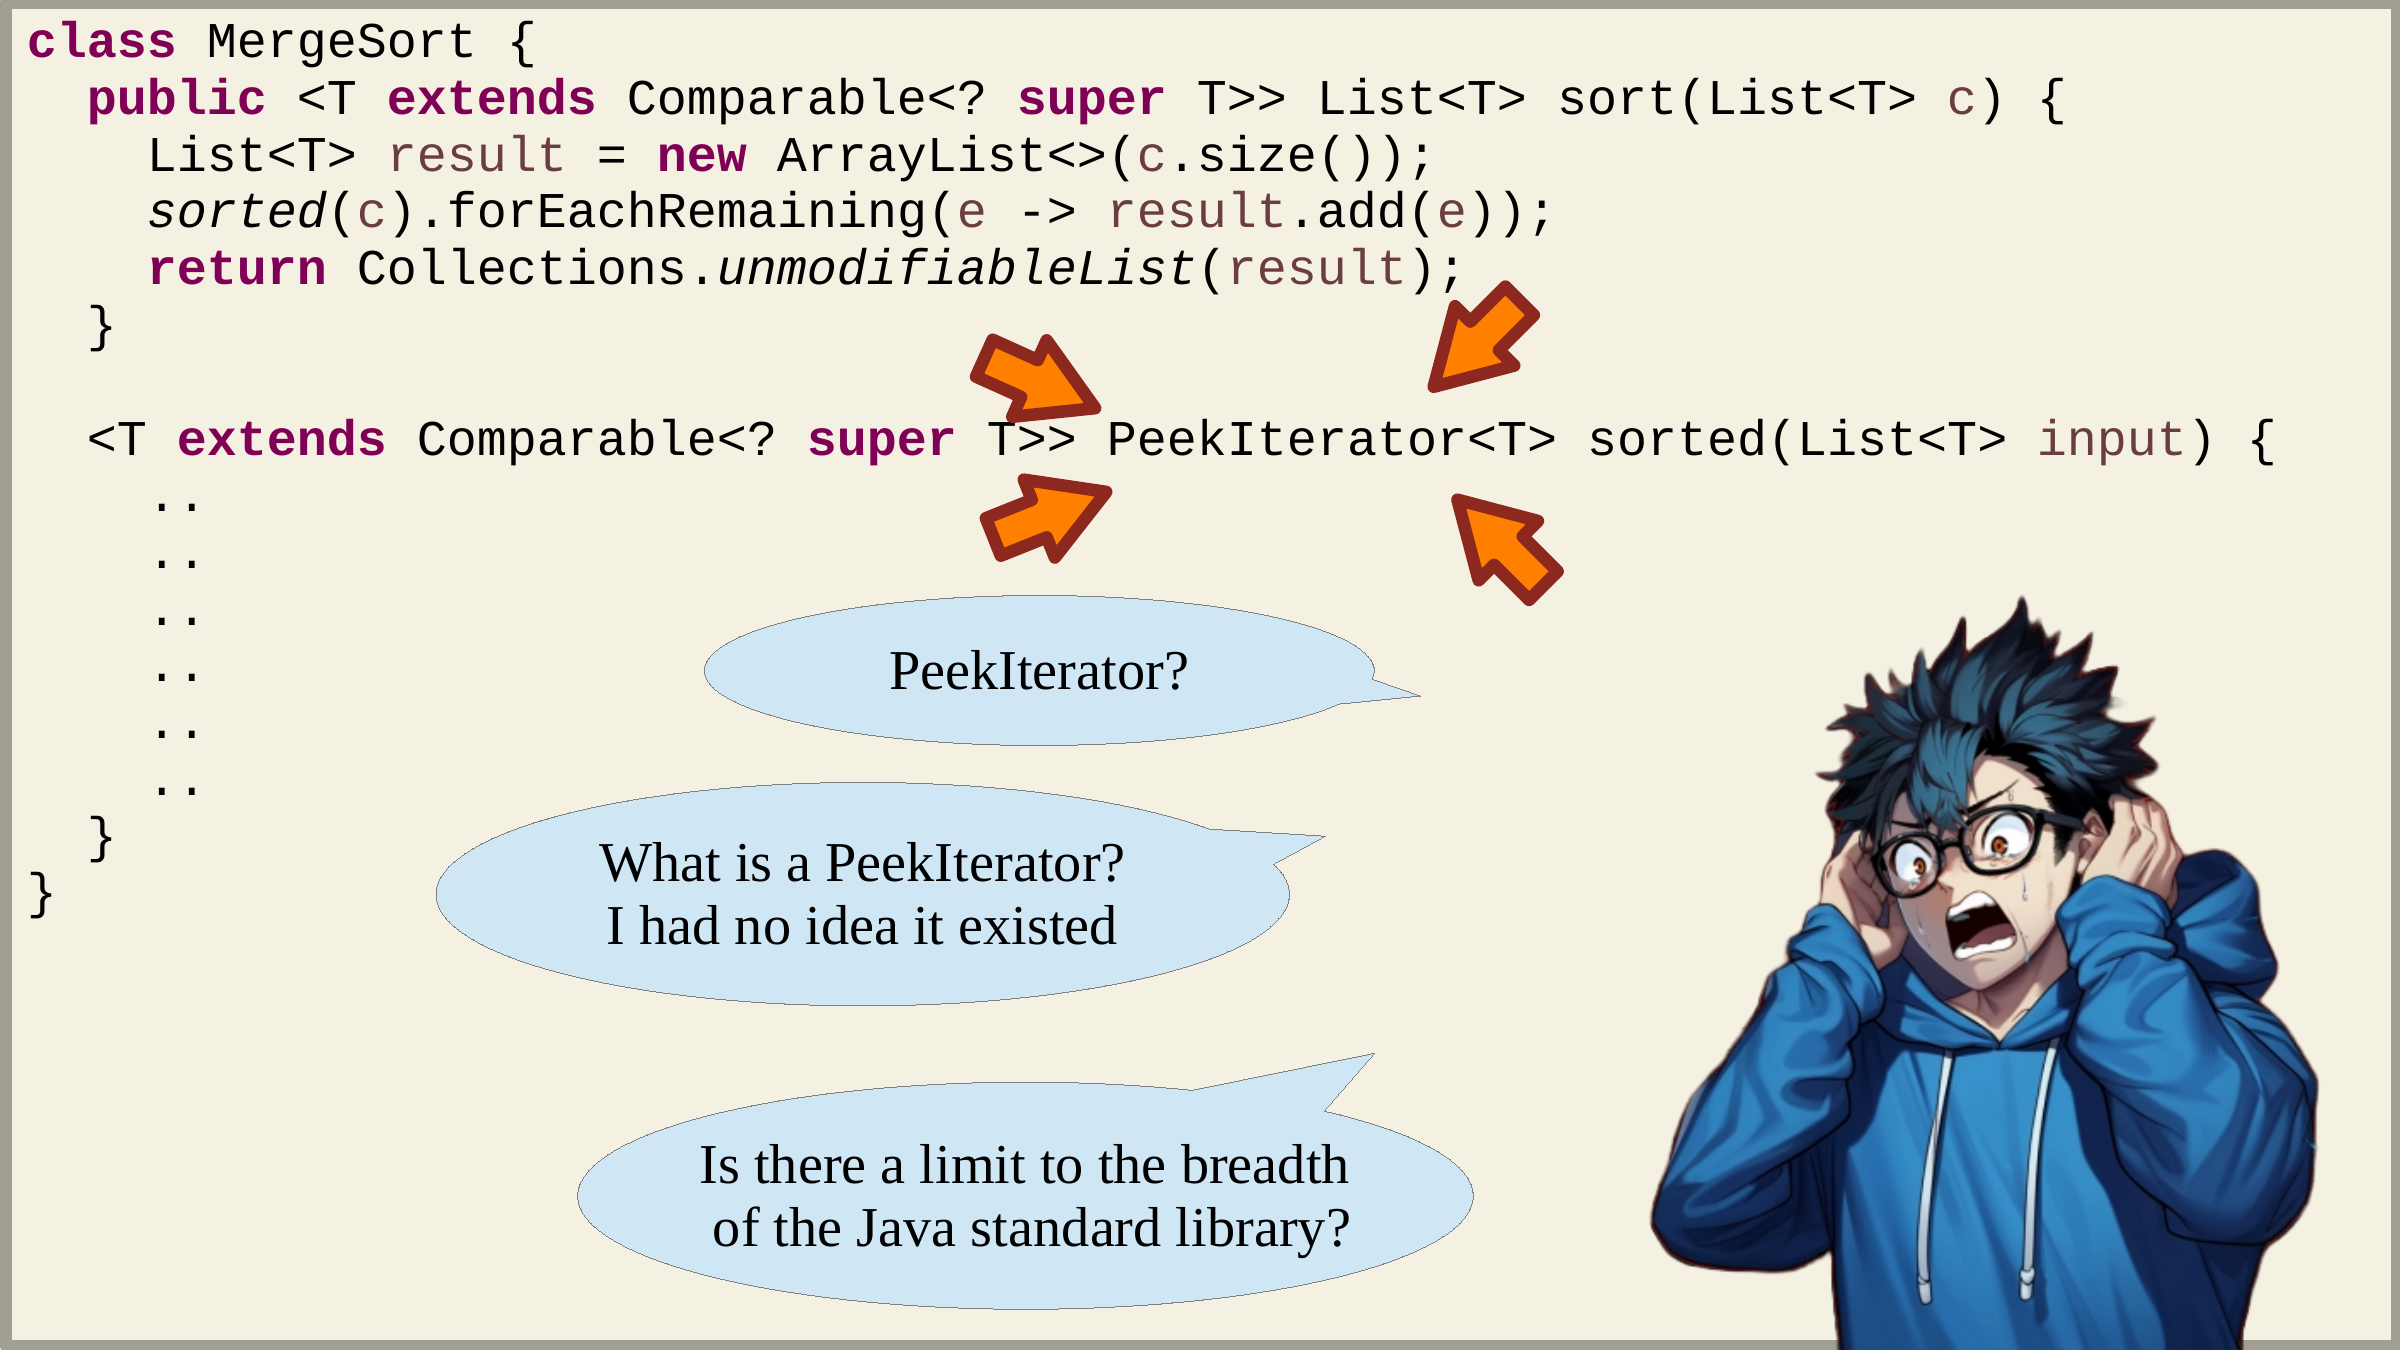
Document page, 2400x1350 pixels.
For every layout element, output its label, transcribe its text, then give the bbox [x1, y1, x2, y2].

text_box [1457, 499, 1558, 600]
text_box PeekIterator? [704, 595, 1421, 746]
text_box [985, 479, 1107, 558]
text_box [976, 339, 1096, 417]
text_box What is a PeekIterator? I had no idea it existed [436, 782, 1326, 1006]
picture [1493, 382, 2400, 1350]
text_box class MergeSort { public <T extends Comparable<? super T>> List<T> sort(List<T> c) { List<T> result = new ArrayList<>(c.size()); sorted(c).forEachRemaining(e -> result.add(e)); return Collections.unmodifiableList(result); } <T extends Comparable<? super T>> PeekIterator<T> sorted(List<T> input) { .. .. .. .. .. .. } } [5, 2, 2398, 1346]
text_box Is there a limit to the breadth of the Java standard library? [577, 1053, 1474, 1310]
text_box [1433, 286, 1534, 387]
